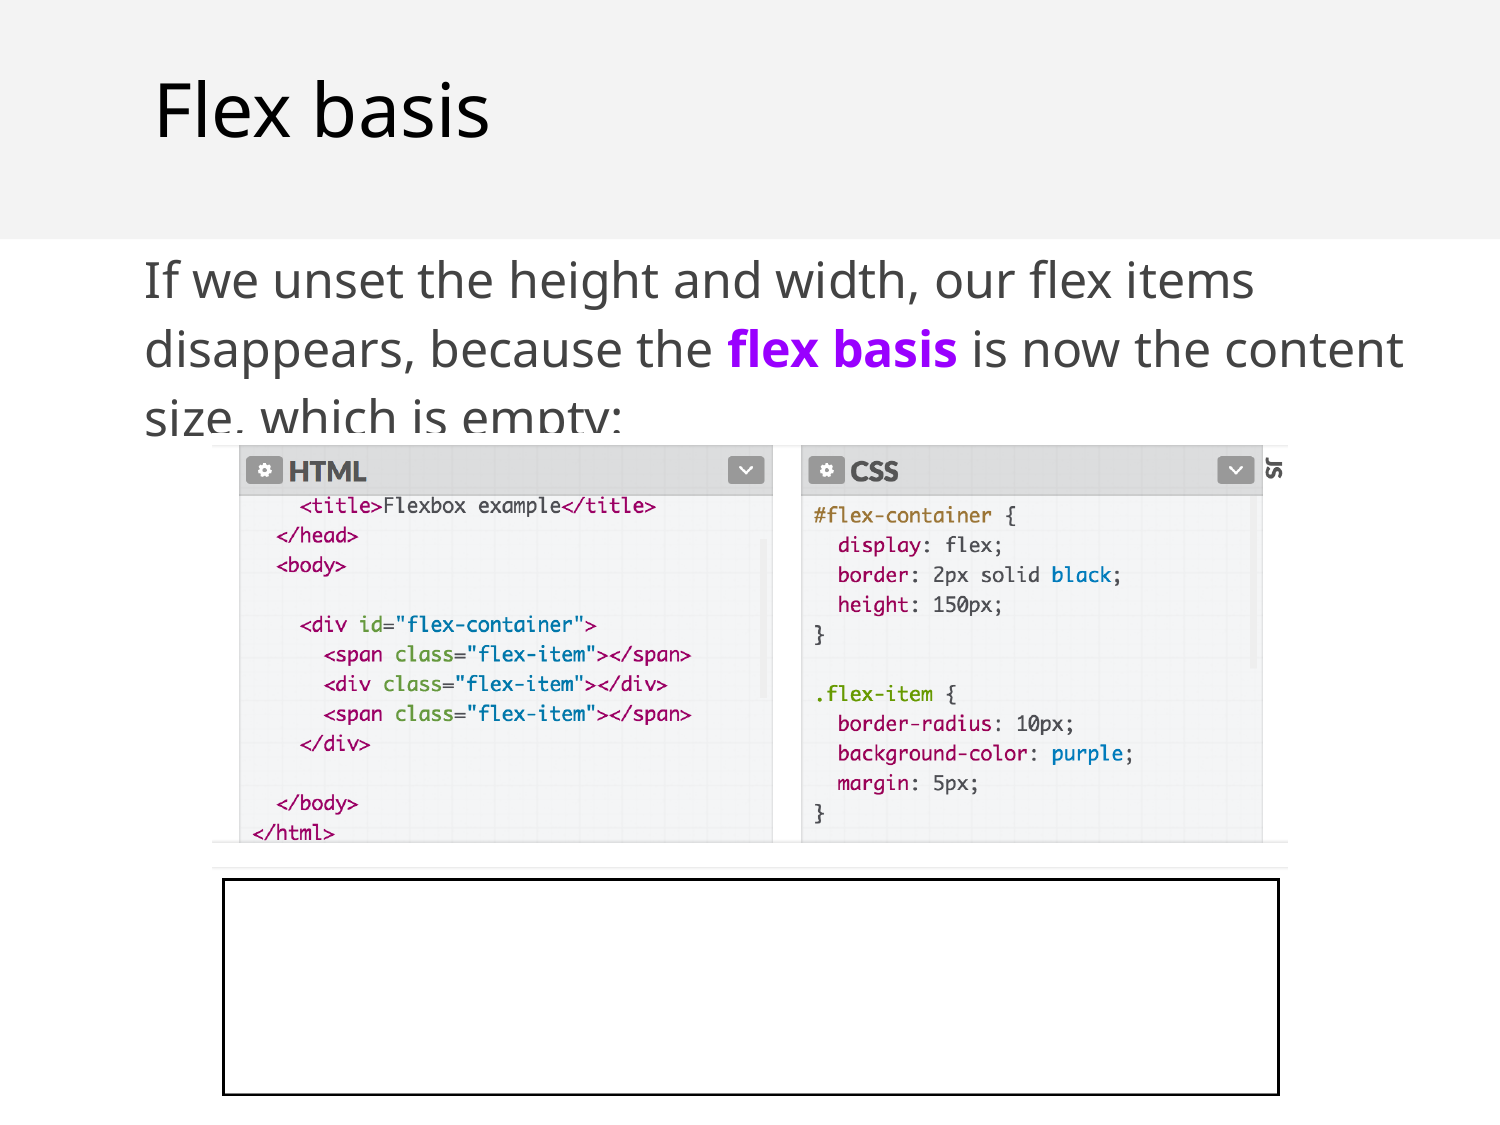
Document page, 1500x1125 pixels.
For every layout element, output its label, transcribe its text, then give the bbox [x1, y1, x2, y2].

picture [212, 433, 1288, 1113]
list If we unset the height and width, our flex items disappears, because the flex basis is now the content size, which is empty: [129, 224, 1439, 365]
title Flex basis [138, 47, 1382, 173]
